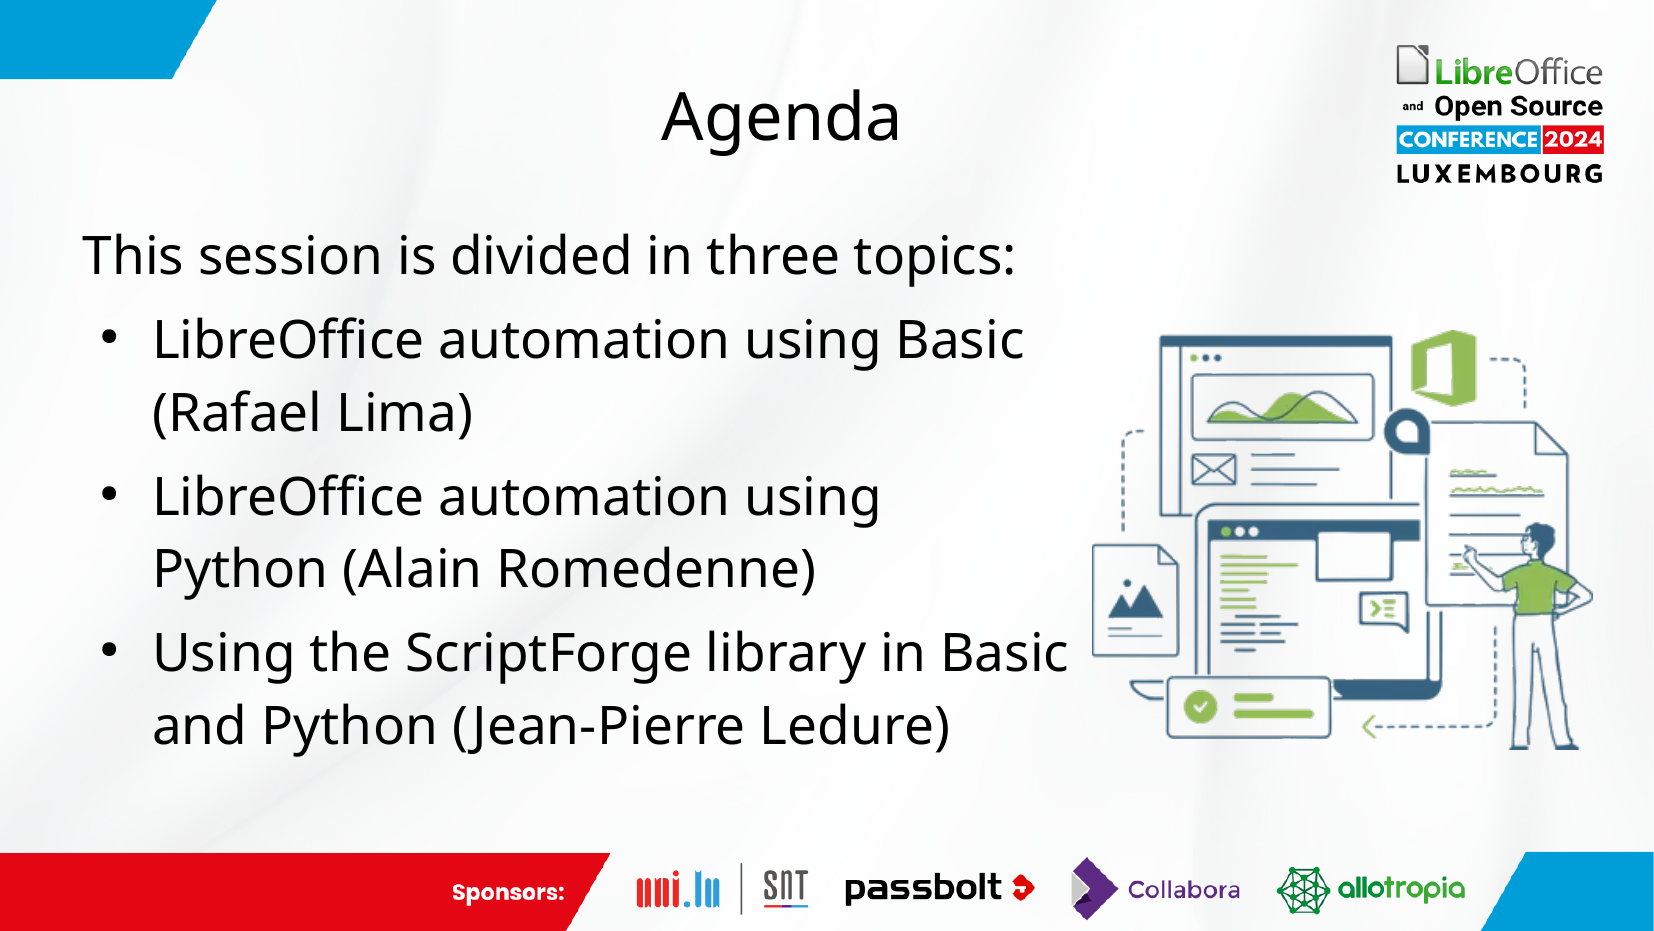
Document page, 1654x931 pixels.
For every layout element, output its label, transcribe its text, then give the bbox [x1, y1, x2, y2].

list This session is divided in three topics: LibreOffice automation using Basic (Rafael Lima) LibreOffice automation using Python (Alain Romedenne) Using the ScriptForge library in Basic and Python (Jean-Pierre Ledure) [82, 217, 1071, 827]
title Agenda [206, 37, 1359, 193]
picture [0, 0, 1654, 931]
